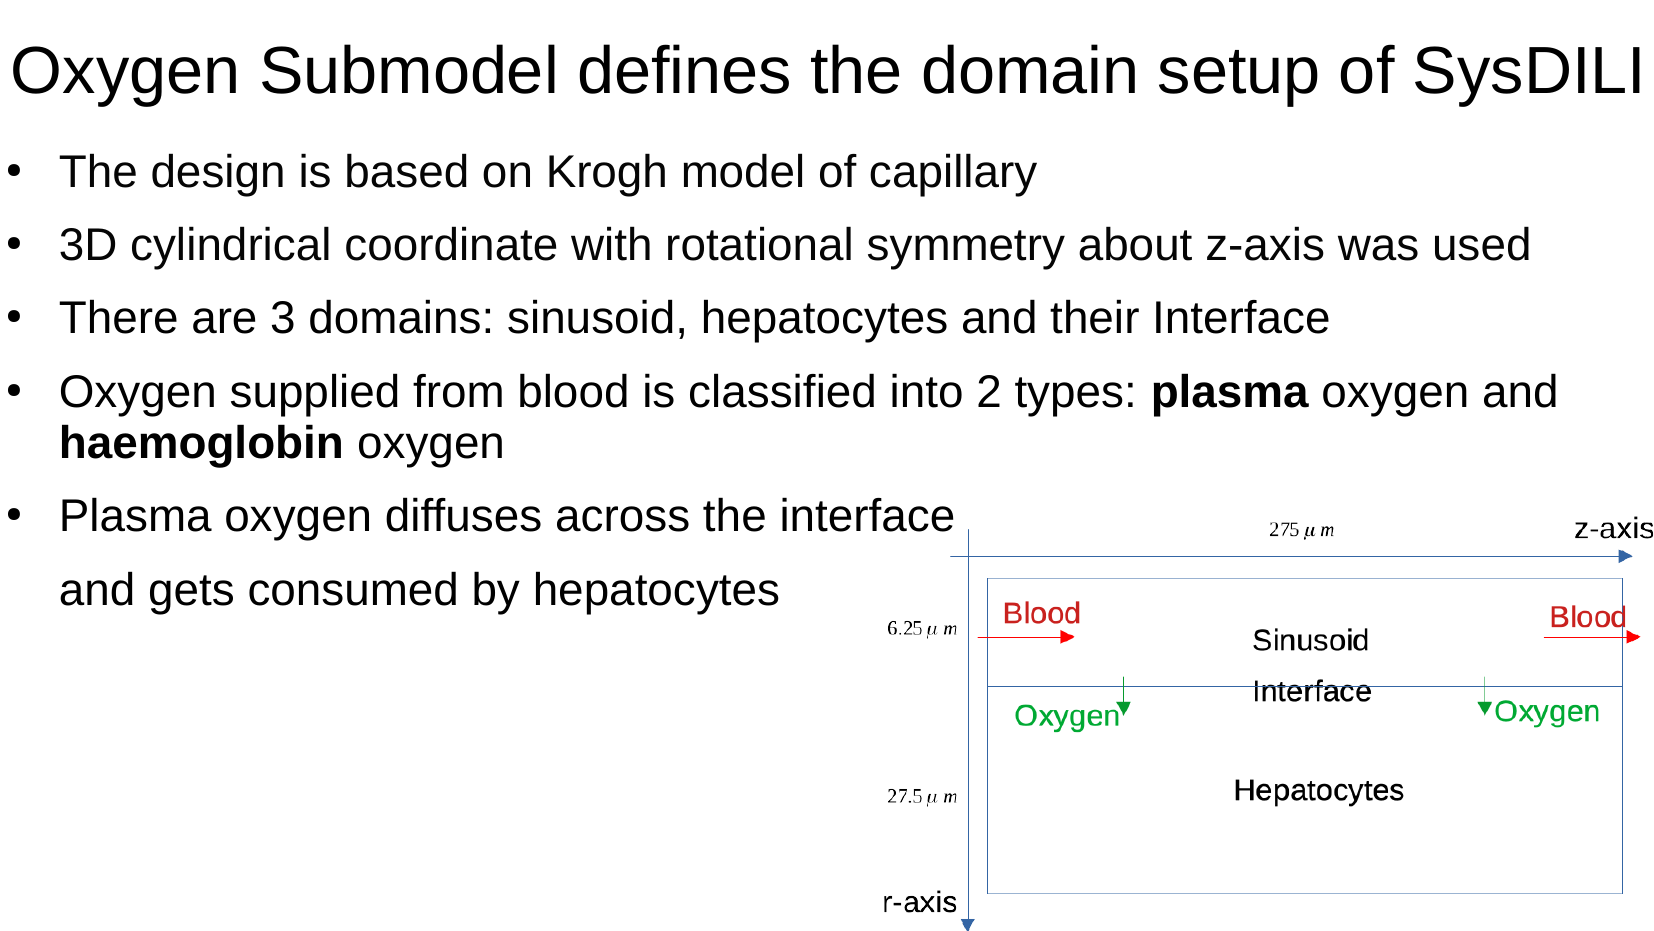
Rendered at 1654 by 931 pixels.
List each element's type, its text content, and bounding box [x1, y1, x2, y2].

list The design is based on Krogh model of capillary 3D cylindrical coordinate with rotational symmetry about z-axis was used There are 3 domains: sinusoid, hepatocytes and their Interface Oxygen supplied from blood is classified into 2 types: plasma oxygen and haemoglobin oxygen Plasma oxygen diffuses across the interface and gets consumed by hepatocytes [0, 145, 1654, 774]
title Oxygen Submodel defines the domain setup of SysDILI [0, 0, 1654, 145]
picture [872, 509, 1654, 931]
